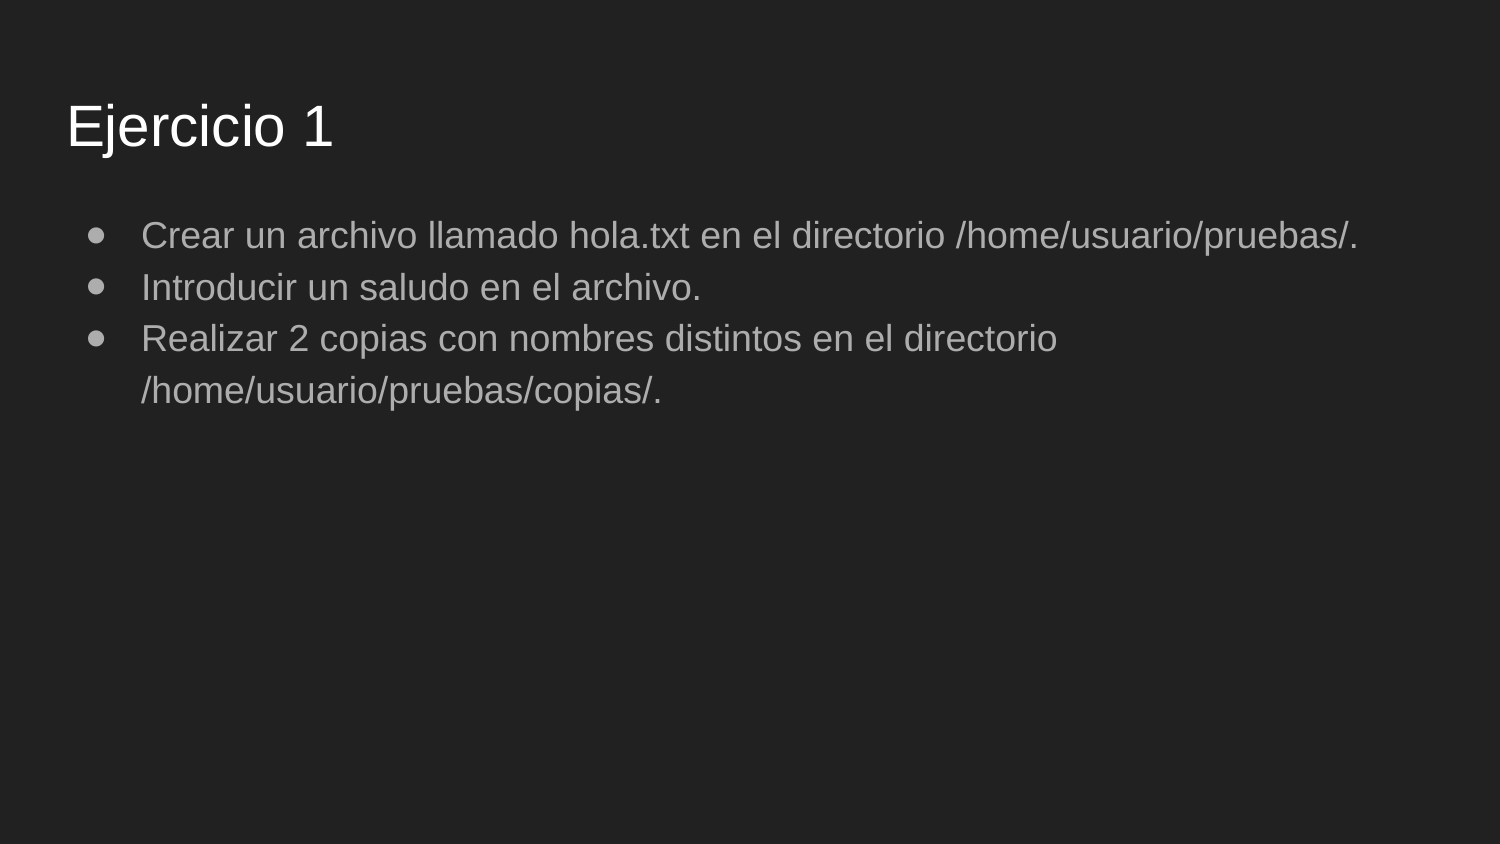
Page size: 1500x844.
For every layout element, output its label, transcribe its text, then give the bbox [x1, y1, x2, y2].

list Crear un archivo llamado hola.txt en el directorio /home/usuario/pruebas/. Introducir un saludo en el archivo. Realizar 2 copias con nombres distintos en el directorio /home/usuario/pruebas/copias/. [51, 189, 1449, 750]
title Ejercicio 1 [51, 72, 1449, 167]
